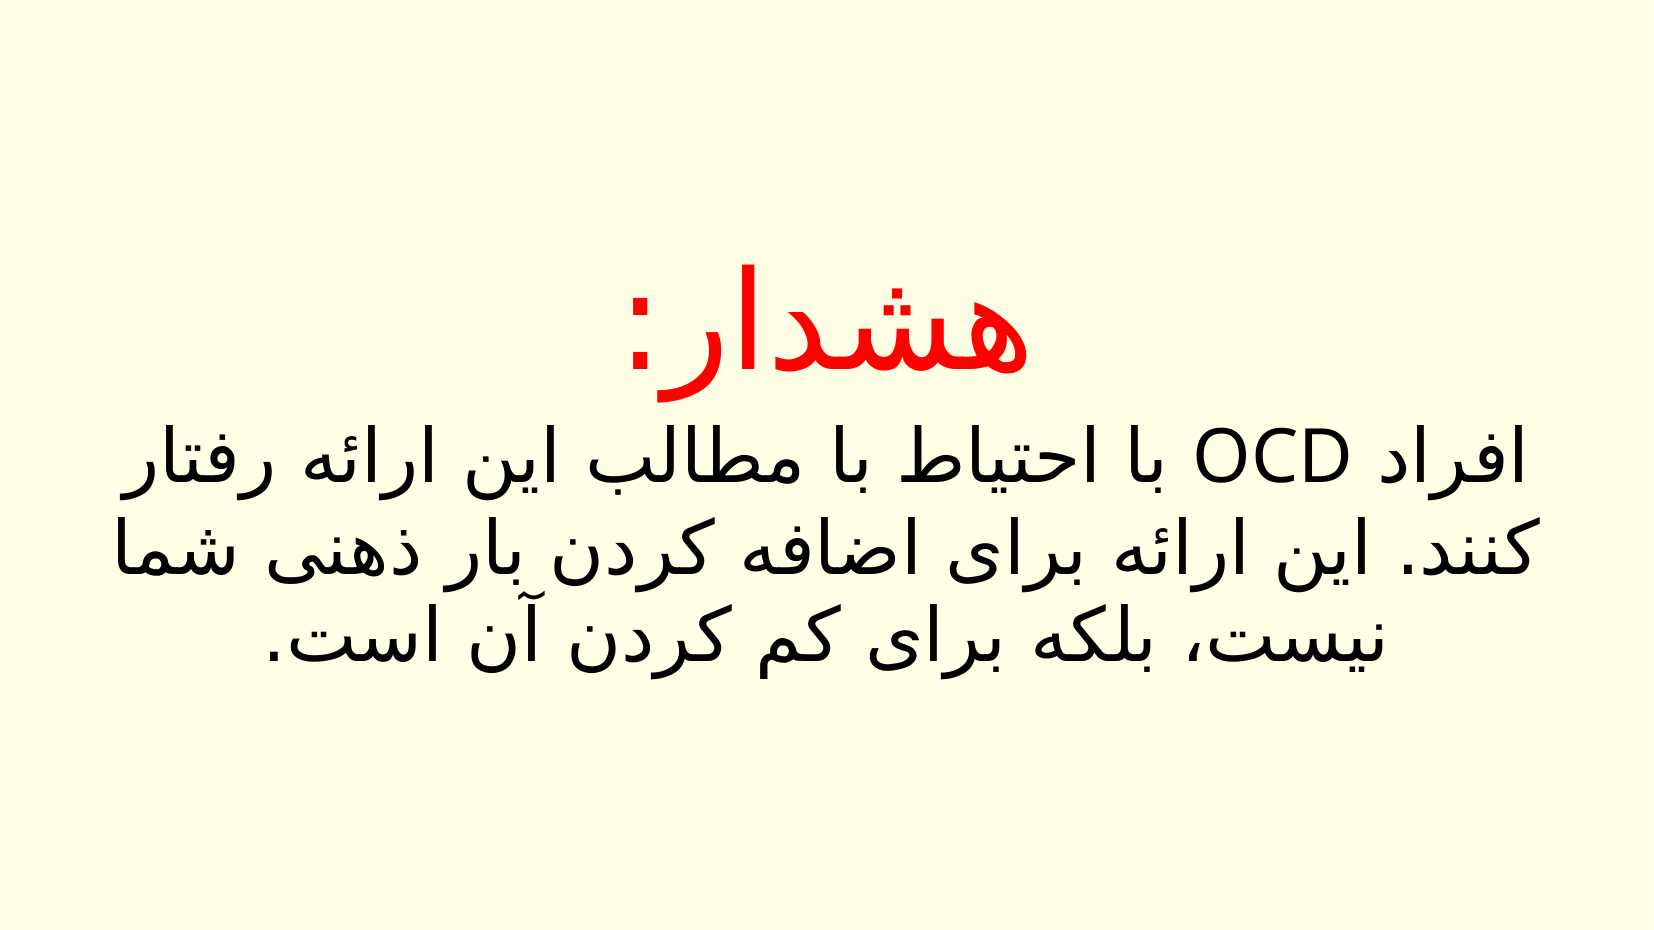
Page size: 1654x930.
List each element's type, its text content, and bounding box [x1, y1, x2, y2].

title هشدار: افراد OCD با احتیاط با مطالب این ارائه رفتار کنند. این ارائه برای اضافه کردن بار ذهنی شما نیست، بلکه برای کم کردن آن است. [82, 146, 1571, 775]
